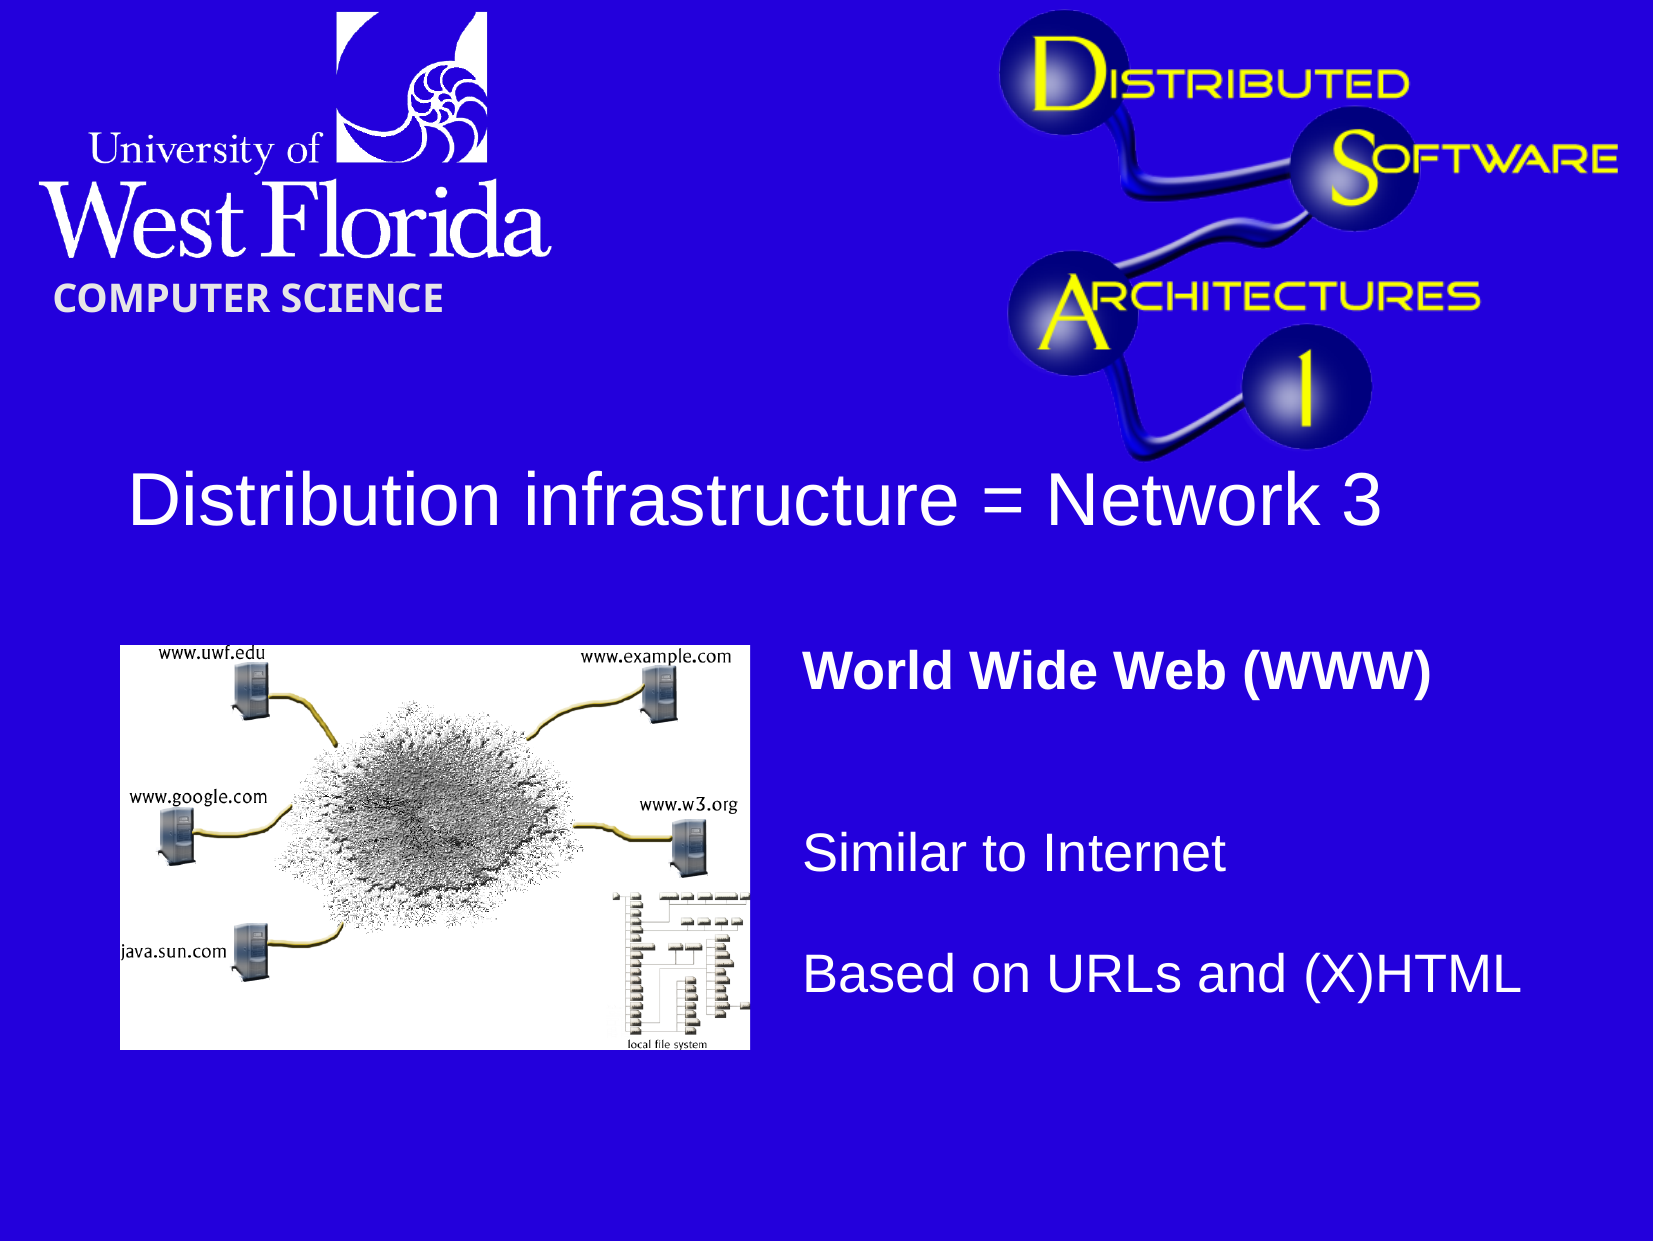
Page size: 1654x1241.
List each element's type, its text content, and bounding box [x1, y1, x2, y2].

picture [37, 0, 559, 262]
text_box COMPUTER SCIENCE [37, 262, 563, 334]
text_box World Wide Web (WWW) Similar to Internet Based on URLs and (X)HTML [787, 633, 1576, 1013]
picture [120, 645, 751, 1051]
text_box Distribution infrastructure = Network 3 [112, 450, 1613, 717]
picture [910, 0, 1653, 506]
